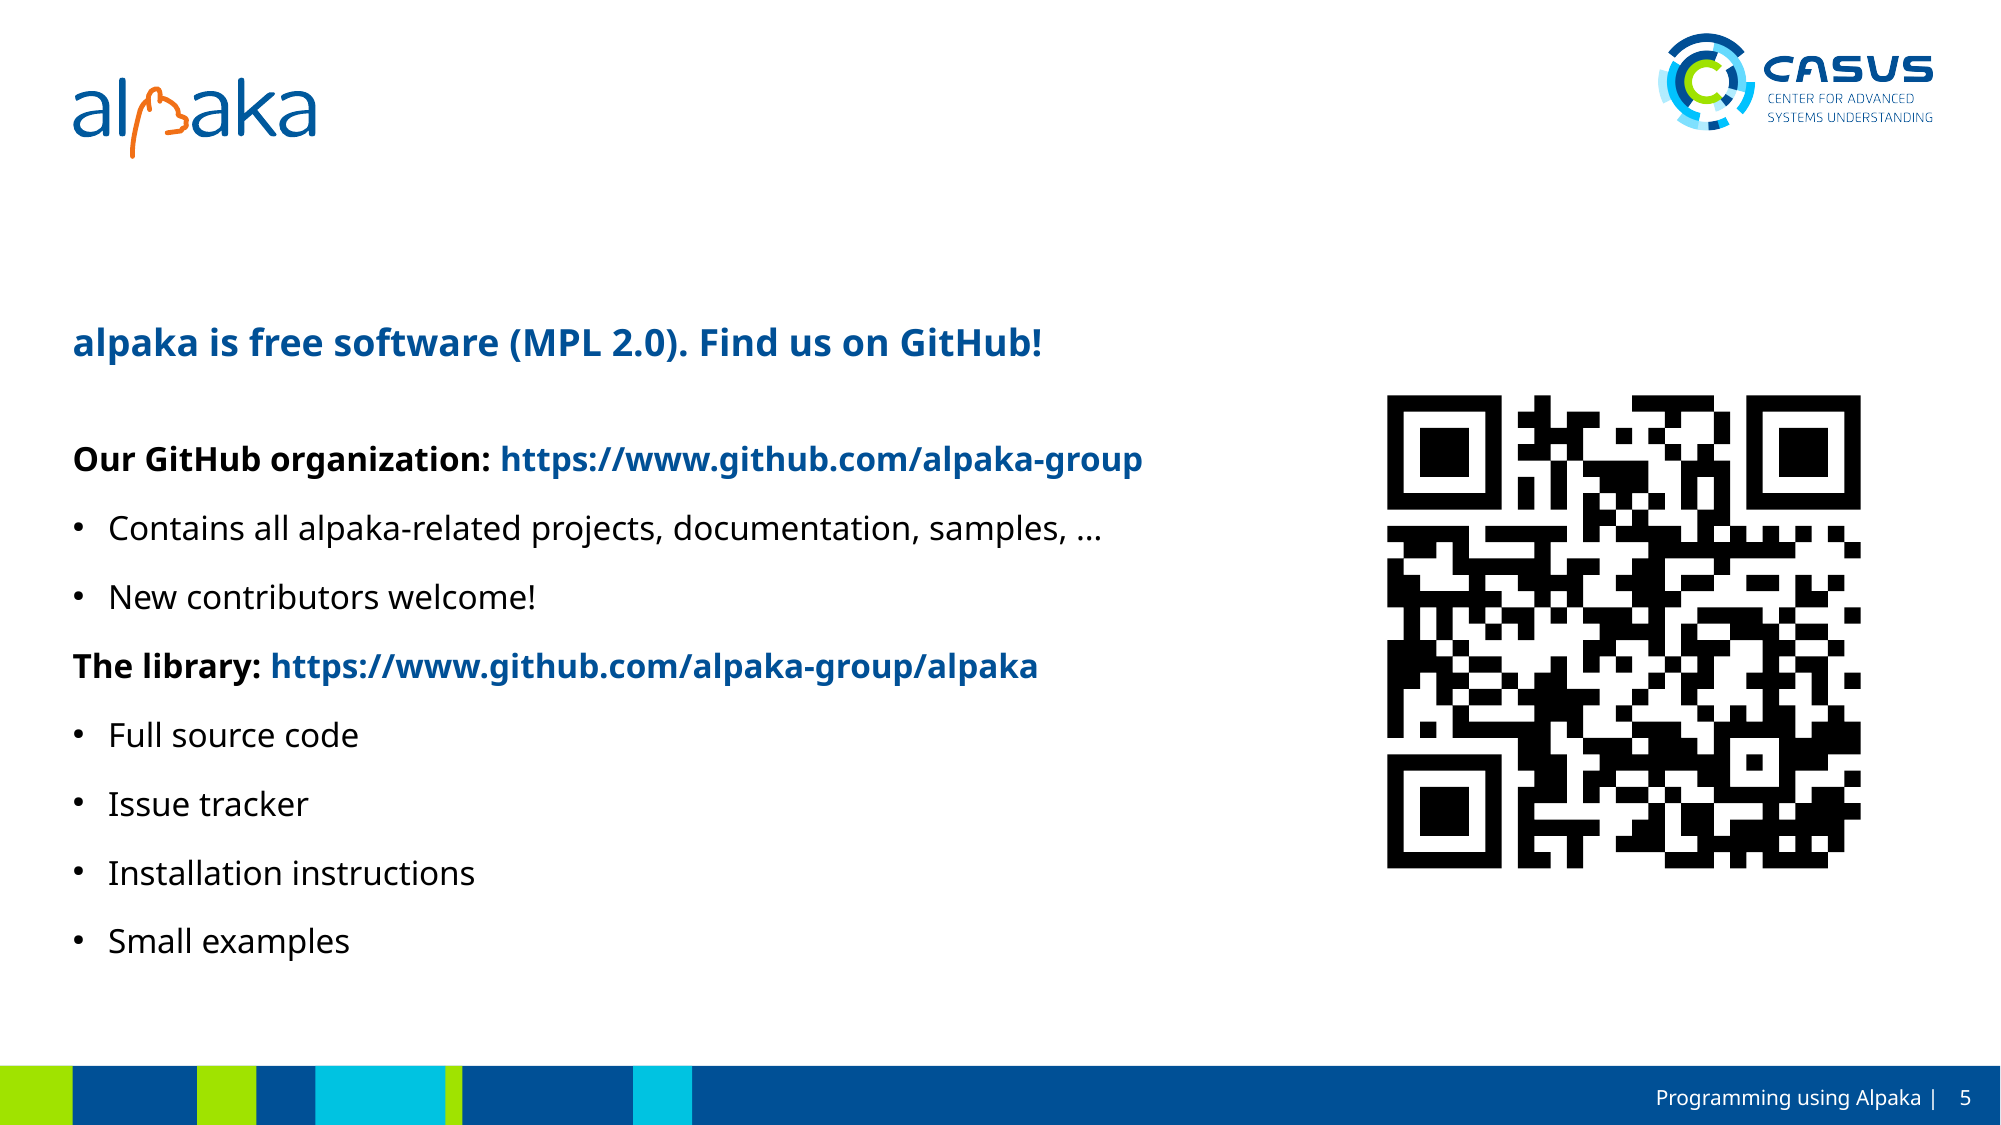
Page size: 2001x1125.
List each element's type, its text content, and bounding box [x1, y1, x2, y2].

picture [1658, 33, 1933, 131]
list alpaka is free software (MPL 2.0). Find us on GitHub! Our GitHub organization: https://www.github.com/alpaka-group Contains all alpaka-related projects, documentation, samples, … New contributors welcome! The library: https://www.github.com/alpaka-group/alpaka Full source code Issue tracker Installation instructions Small examples [72, 316, 1620, 979]
picture [72, 76, 317, 160]
picture [1370, 377, 1878, 886]
